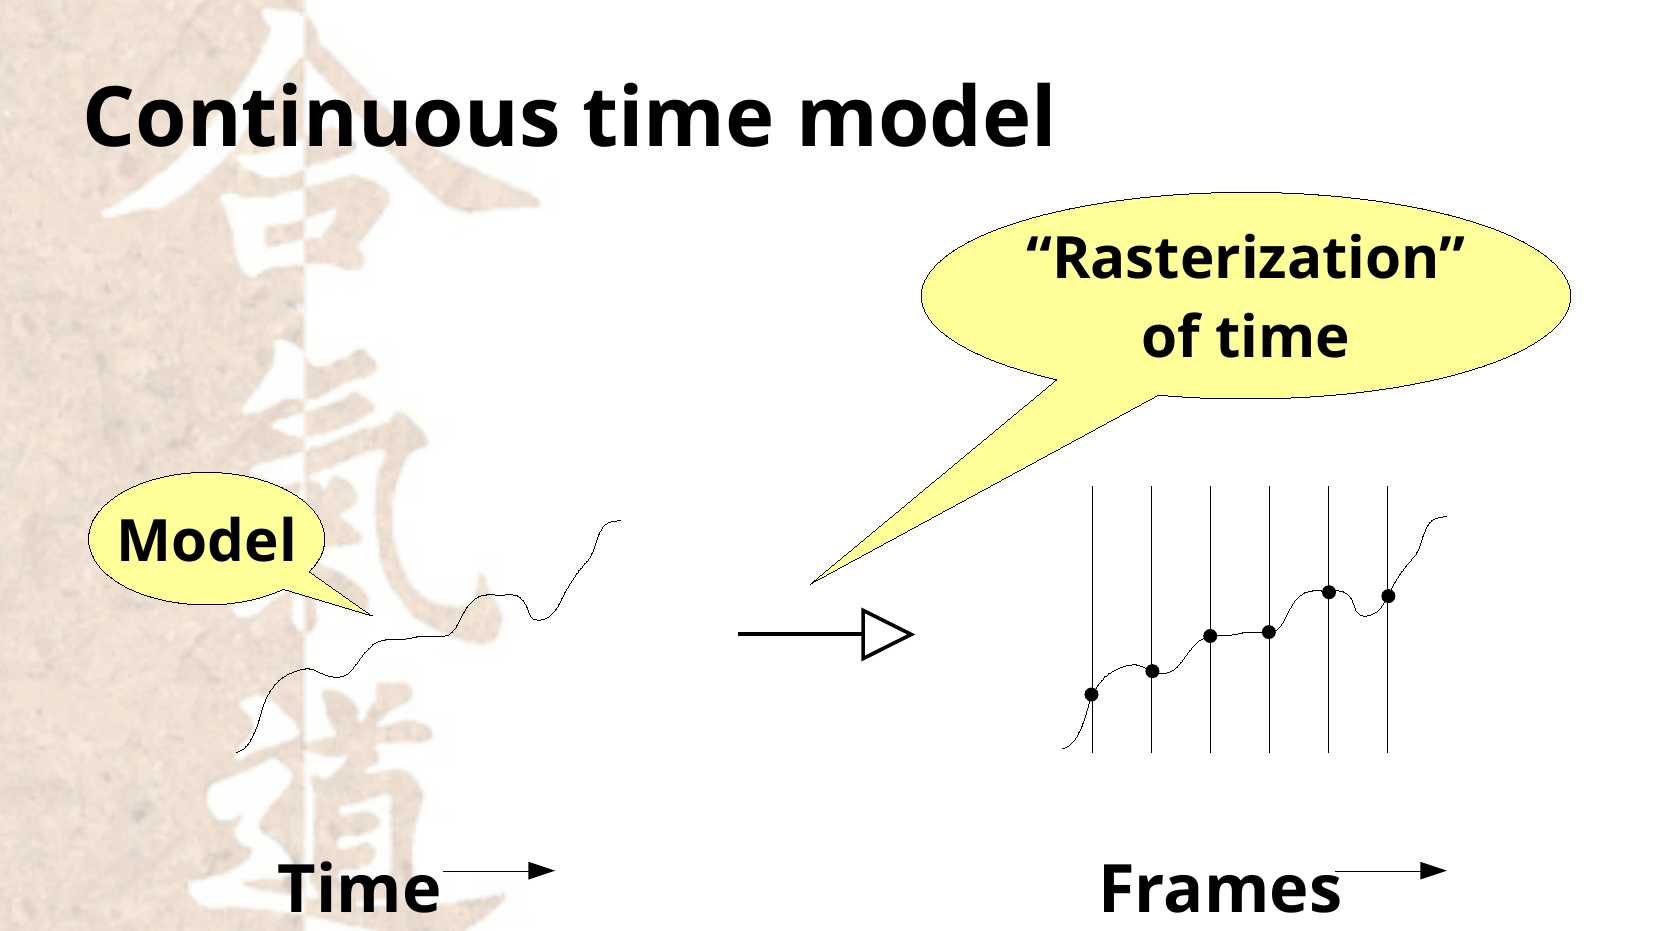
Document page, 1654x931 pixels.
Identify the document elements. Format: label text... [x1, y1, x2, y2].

text_box [1261, 625, 1276, 640]
text_box Time [242, 841, 562, 909]
text_box Model [88, 472, 373, 616]
text_box “Rasterization” of time [810, 192, 1571, 585]
text_box Frames [1062, 841, 1382, 909]
text_box [1381, 589, 1396, 604]
picture [0, 0, 1654, 931]
title Continuous time model [82, 37, 1571, 193]
text_box [1084, 687, 1099, 702]
text_box [1203, 628, 1218, 644]
text_box [1145, 664, 1160, 679]
text_box [1321, 585, 1337, 600]
